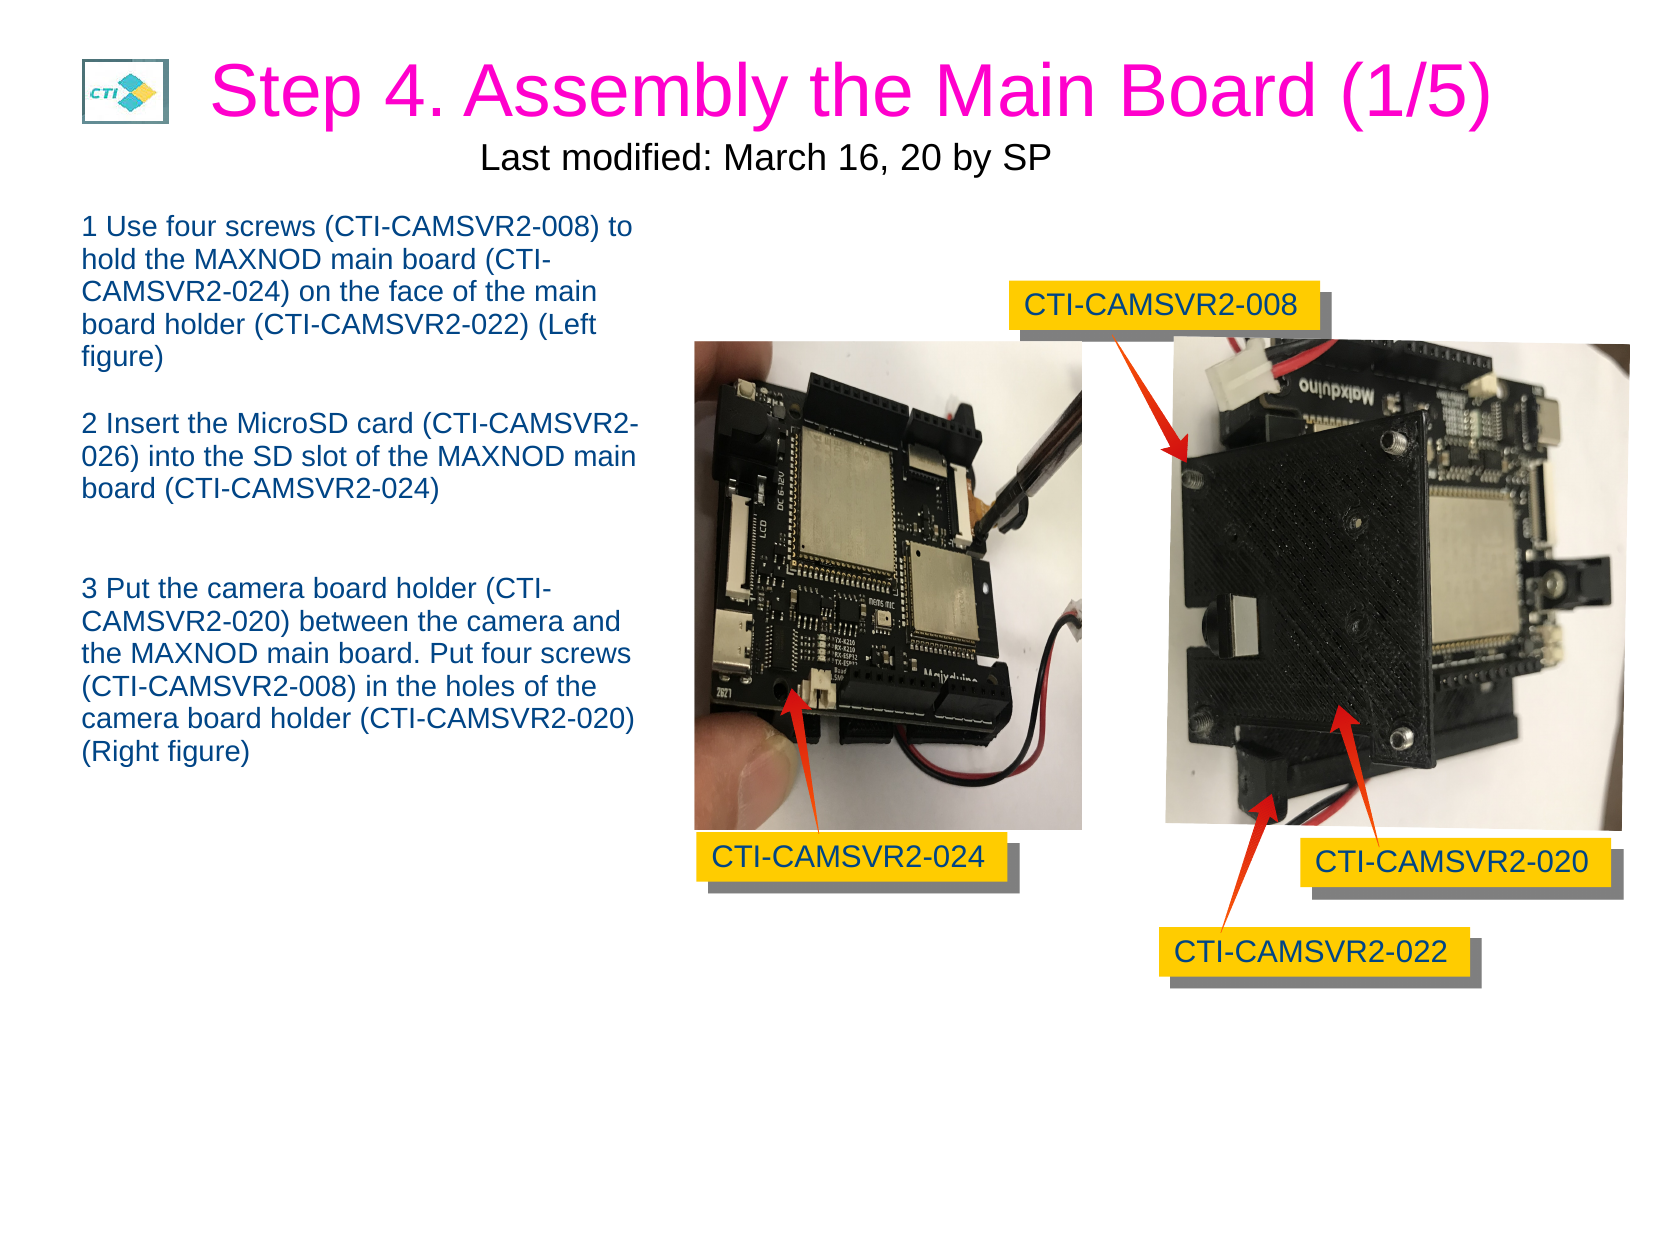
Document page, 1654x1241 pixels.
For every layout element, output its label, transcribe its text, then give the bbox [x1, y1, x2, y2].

text_box CTI-CAMSVR2-024 [696, 832, 1008, 882]
text_box CTI-CAMSVR2-008 [1009, 280, 1321, 330]
picture [1095, 322, 1630, 942]
text_box CTI-CAMSVR2-022 [1159, 927, 1471, 977]
text_box 1 Use four screws (CTI-CAMSVR2-008) to hold the MAXNOD main board (CTI-CAMSVR2-024) on the face of the main board holder (CTI-CAMSVR2-022) (Left figure) 2 Insert the MicroSD card (CTI-CAMSVR2-026) into the SD slot of the MAXNOD main board (CTI-CAMSVR2-024) 3 Put the camera board holder (CTI-CAMSVR2-020) between the camera and the MAXNOD main board. Put four screws (CTI-CAMSVR2-008) in the holes of the camera board holder (CTI-CAMSVR2-020) (Right figure) [66, 203, 676, 894]
title Step 4. Assembly the Main Board (1/5) [107, 24, 1596, 153]
picture [82, 59, 169, 124]
text_box Last modified: March 16, 20 by SP [465, 129, 1096, 187]
picture [694, 341, 1082, 841]
text_box CTI-CAMSVR2-020 [1300, 837, 1612, 888]
